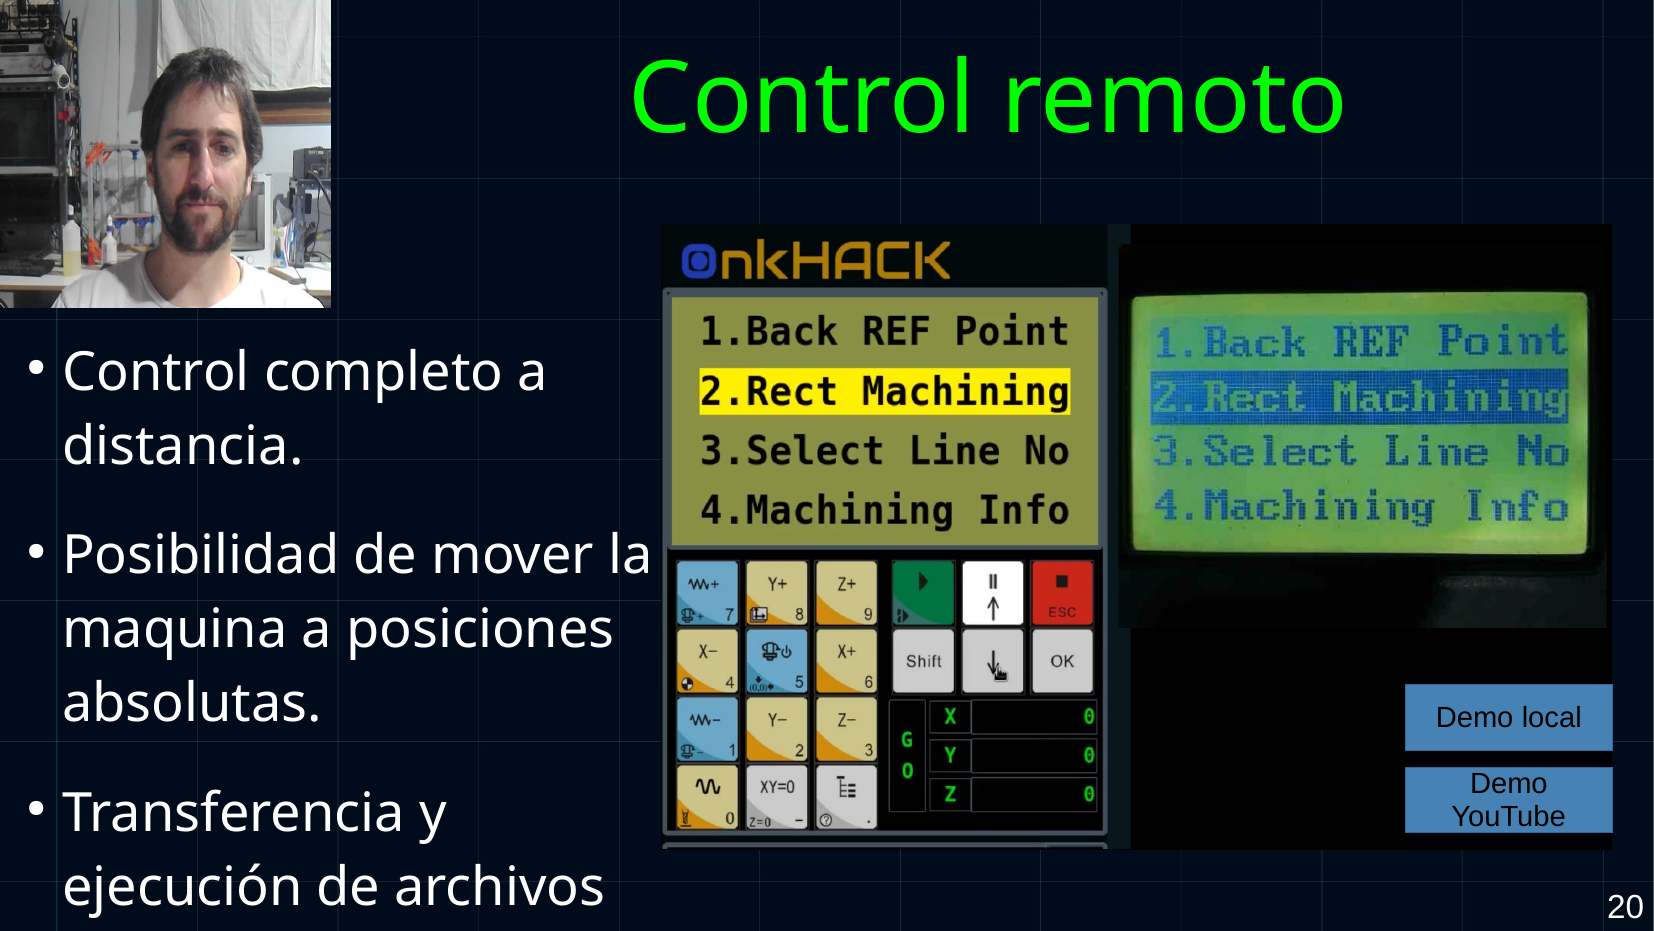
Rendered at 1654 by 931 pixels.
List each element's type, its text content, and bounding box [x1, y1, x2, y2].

text_box <number> [1592, 880, 1654, 931]
text_box Control completo a distancia. Posibilidad de mover la maquina a posiciones absolutas. Transferencia y ejecución de archivos [11, 324, 674, 886]
text_box Control remoto [614, 17, 1330, 283]
picture [0, 0, 1654, 931]
text_box Demo local [1405, 684, 1613, 751]
text_box Demo YouTube [1405, 767, 1613, 833]
